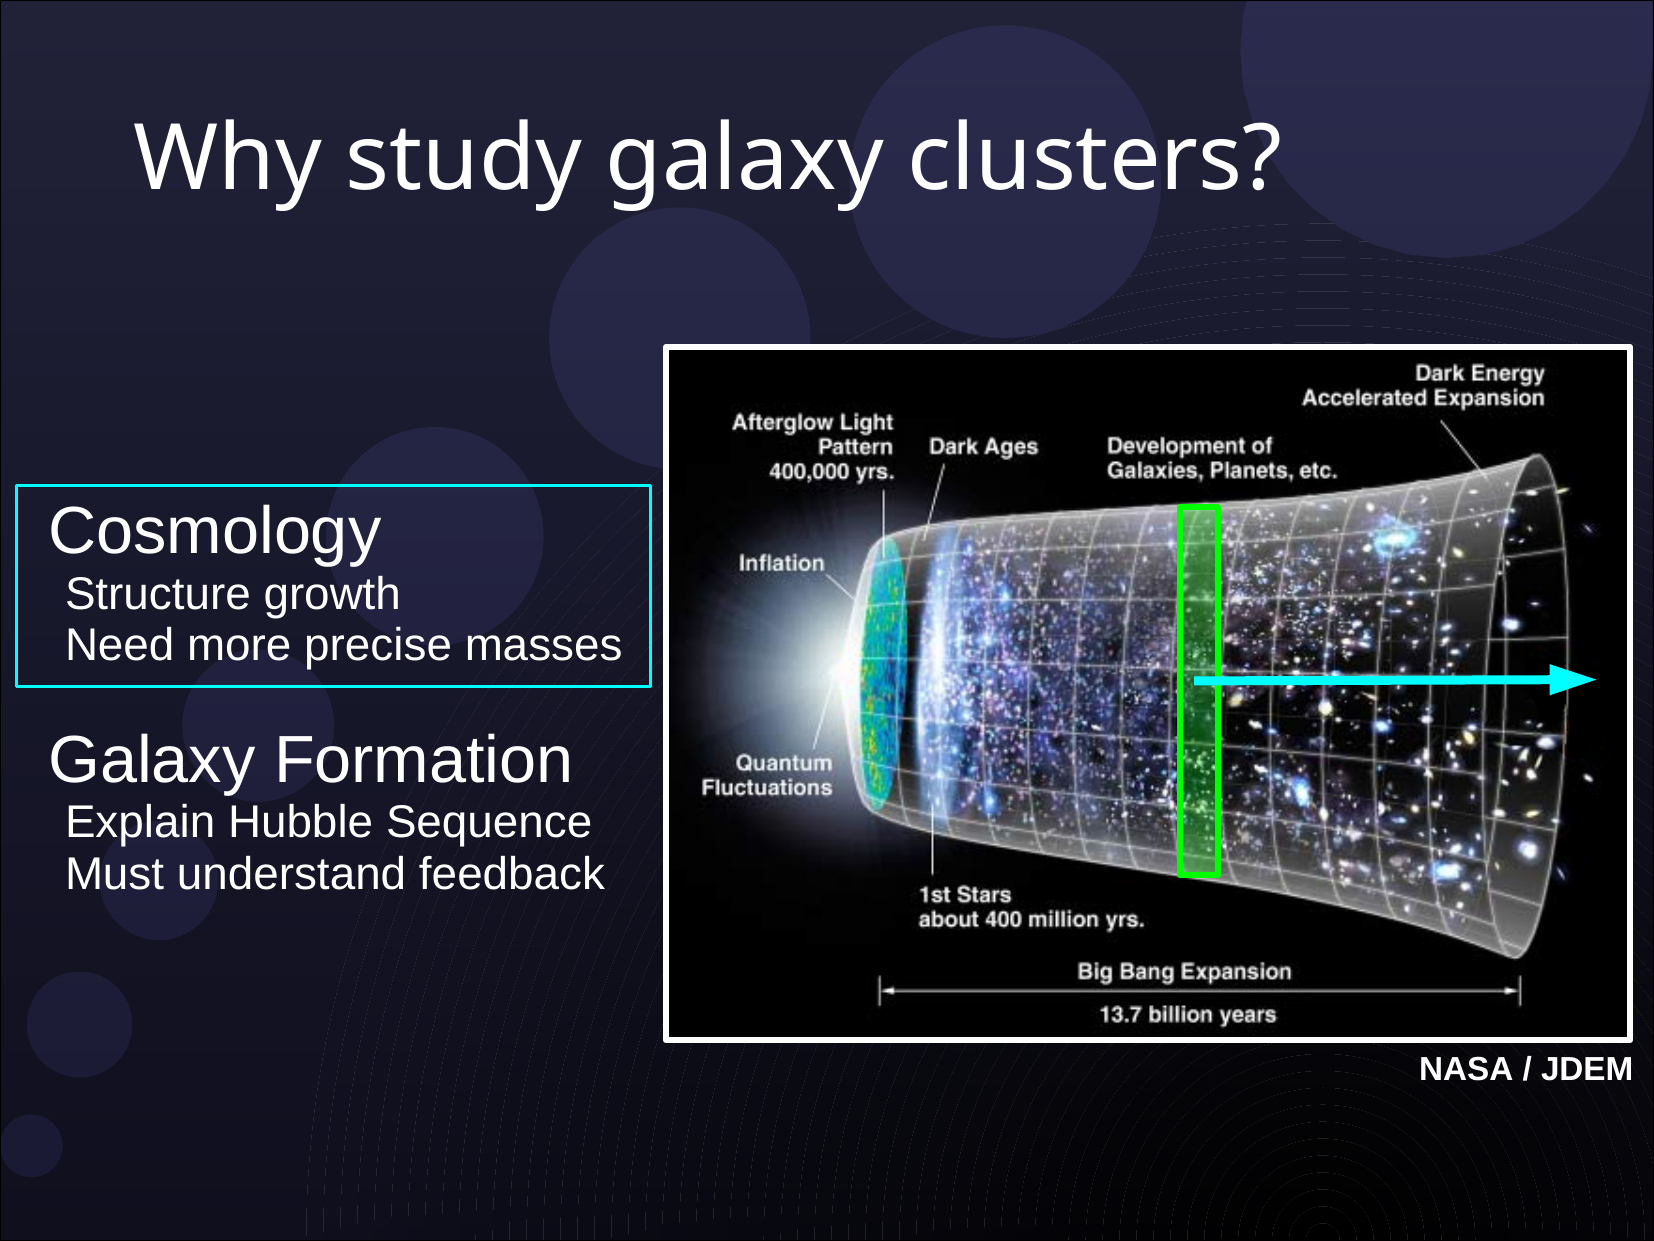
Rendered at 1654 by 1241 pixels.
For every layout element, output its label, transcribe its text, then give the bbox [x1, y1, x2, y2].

picture [669, 349, 1627, 1038]
text_box Cosmology Structure growth Need more precise masses Galaxy Formation Explain Hubble Sequence Must understand feedback [26, 489, 649, 685]
text_box NASA / JDEM [1419, 1050, 1635, 1088]
text_box Why study galaxy clusters? [133, 91, 1506, 221]
text_box Cosmology Structure growth Need more precise masses Galaxy Formation Explain Hubble Sequence Must understand feedback [26, 688, 651, 902]
text_box [1180, 507, 1218, 876]
